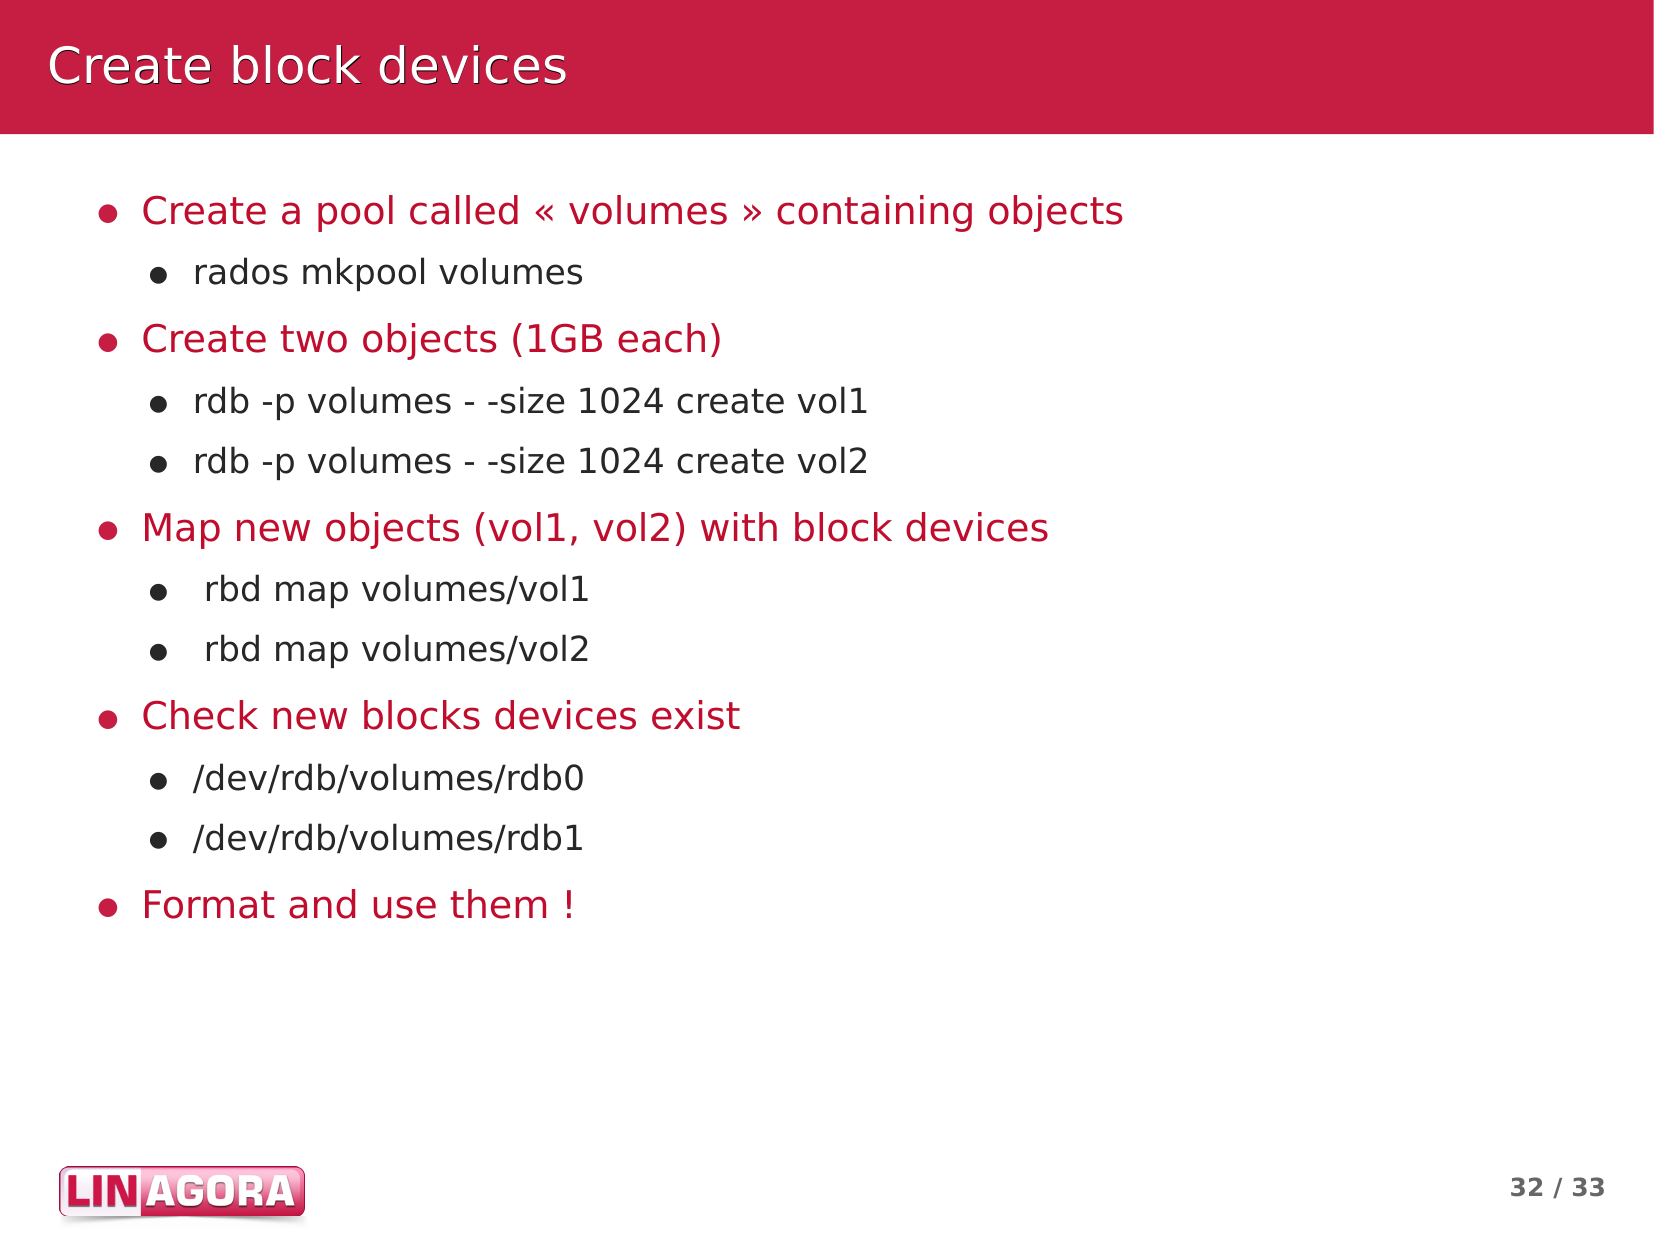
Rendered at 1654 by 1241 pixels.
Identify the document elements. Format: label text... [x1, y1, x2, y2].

list Create a pool called « volumes » containing objects rados mkpool volumes Create two objects (1GB each) rdb -p volumes - -size 1024 create vol1 rdb -p volumes - -size 1024 create vol2 Map new objects (vol1, vol2) with block devices rbd map volumes/vol1 rbd map volumes/vol2 Check new blocks devices exist /dev/rdb/volumes/rdb0 /dev/rdb/volumes/rdb1 Format and use them ! [82, 188, 1571, 934]
picture [59, 1166, 308, 1229]
title Create block devices [47, 7, 1624, 126]
